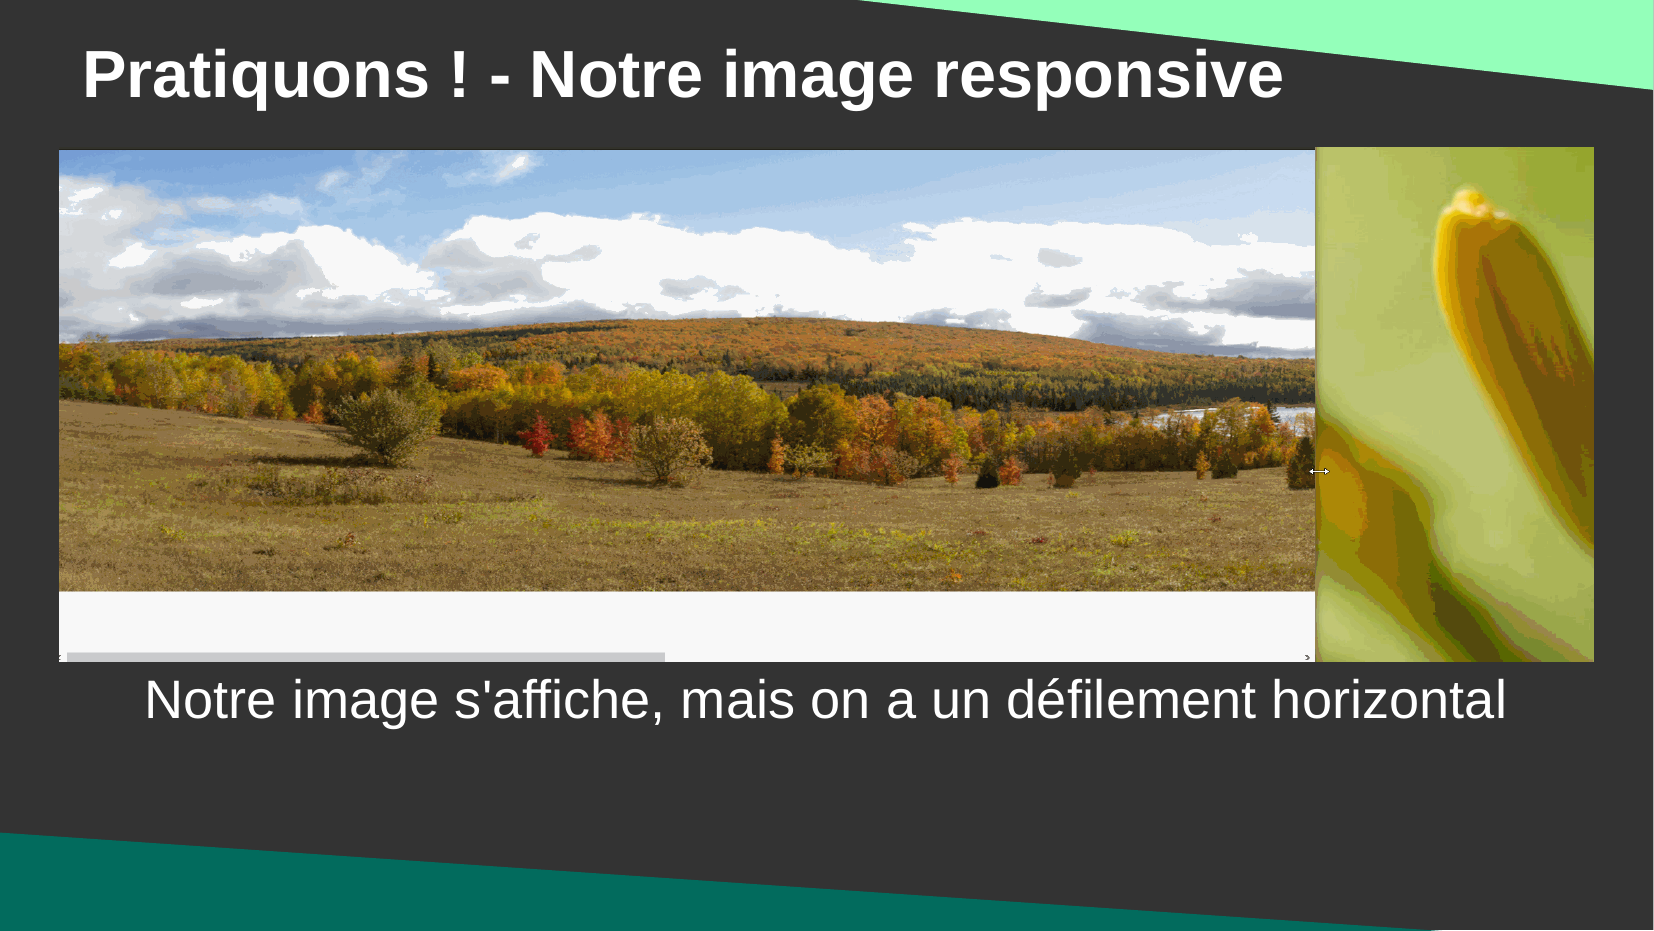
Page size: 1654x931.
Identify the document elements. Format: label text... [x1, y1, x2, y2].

text_box [857, 0, 1654, 90]
title Notre image s'affiche, mais on a un défilement horizontal [88, 669, 1565, 731]
picture [59, 147, 1594, 663]
title Pratiquons ! - Notre image responsive [82, 37, 1571, 114]
